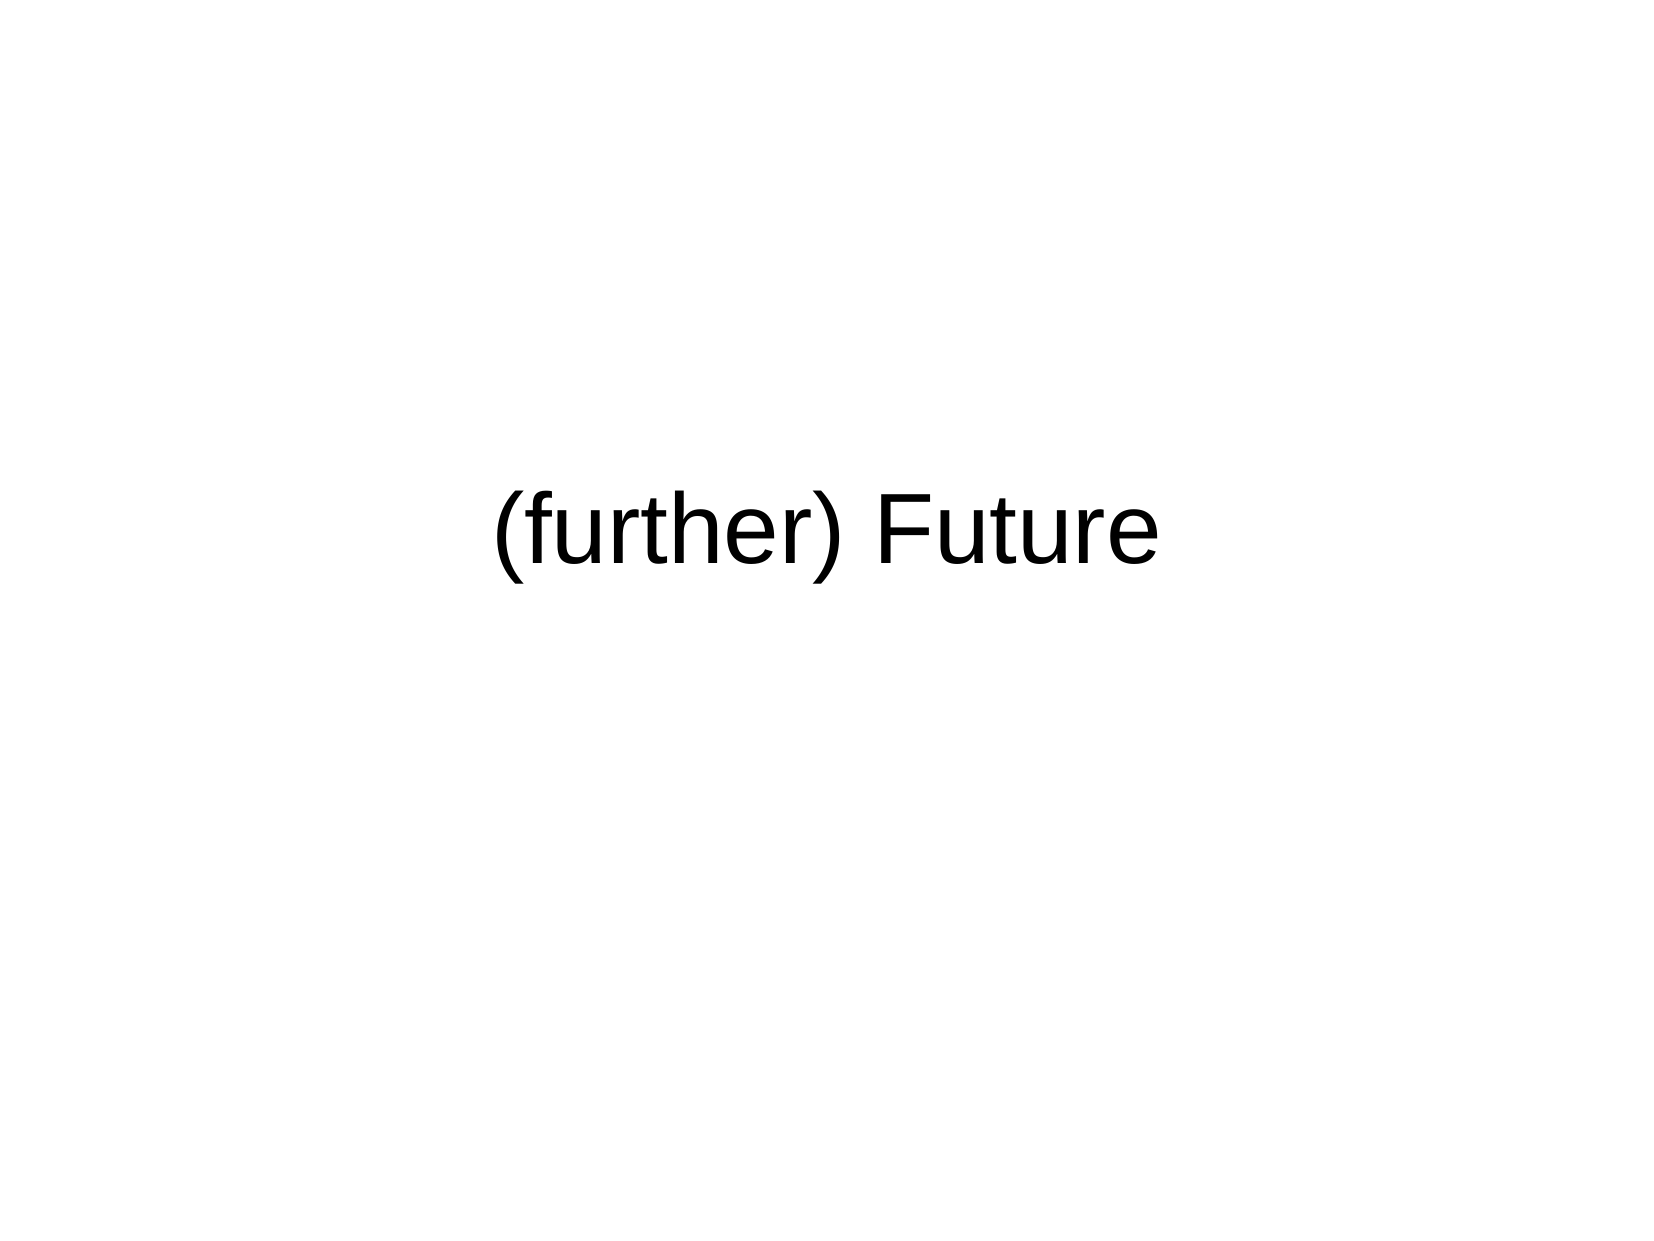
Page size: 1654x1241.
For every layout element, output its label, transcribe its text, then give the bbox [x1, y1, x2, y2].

subtitle (further) Future [82, 49, 1571, 1010]
